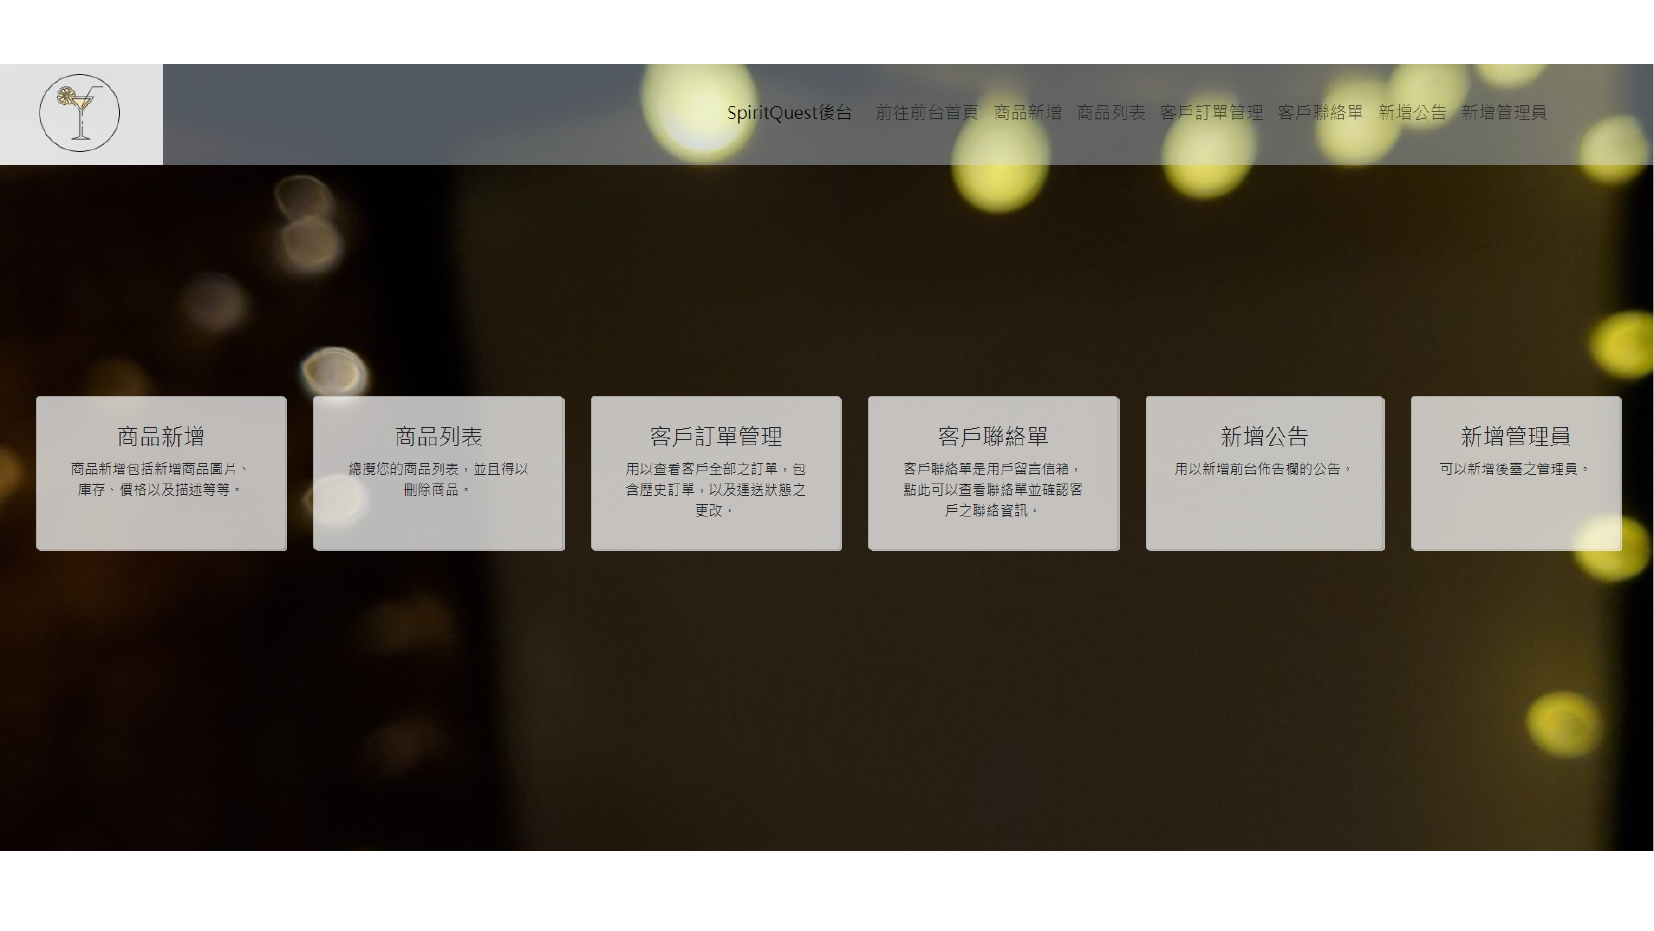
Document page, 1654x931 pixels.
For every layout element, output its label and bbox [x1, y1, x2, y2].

picture [0, 64, 1654, 851]
